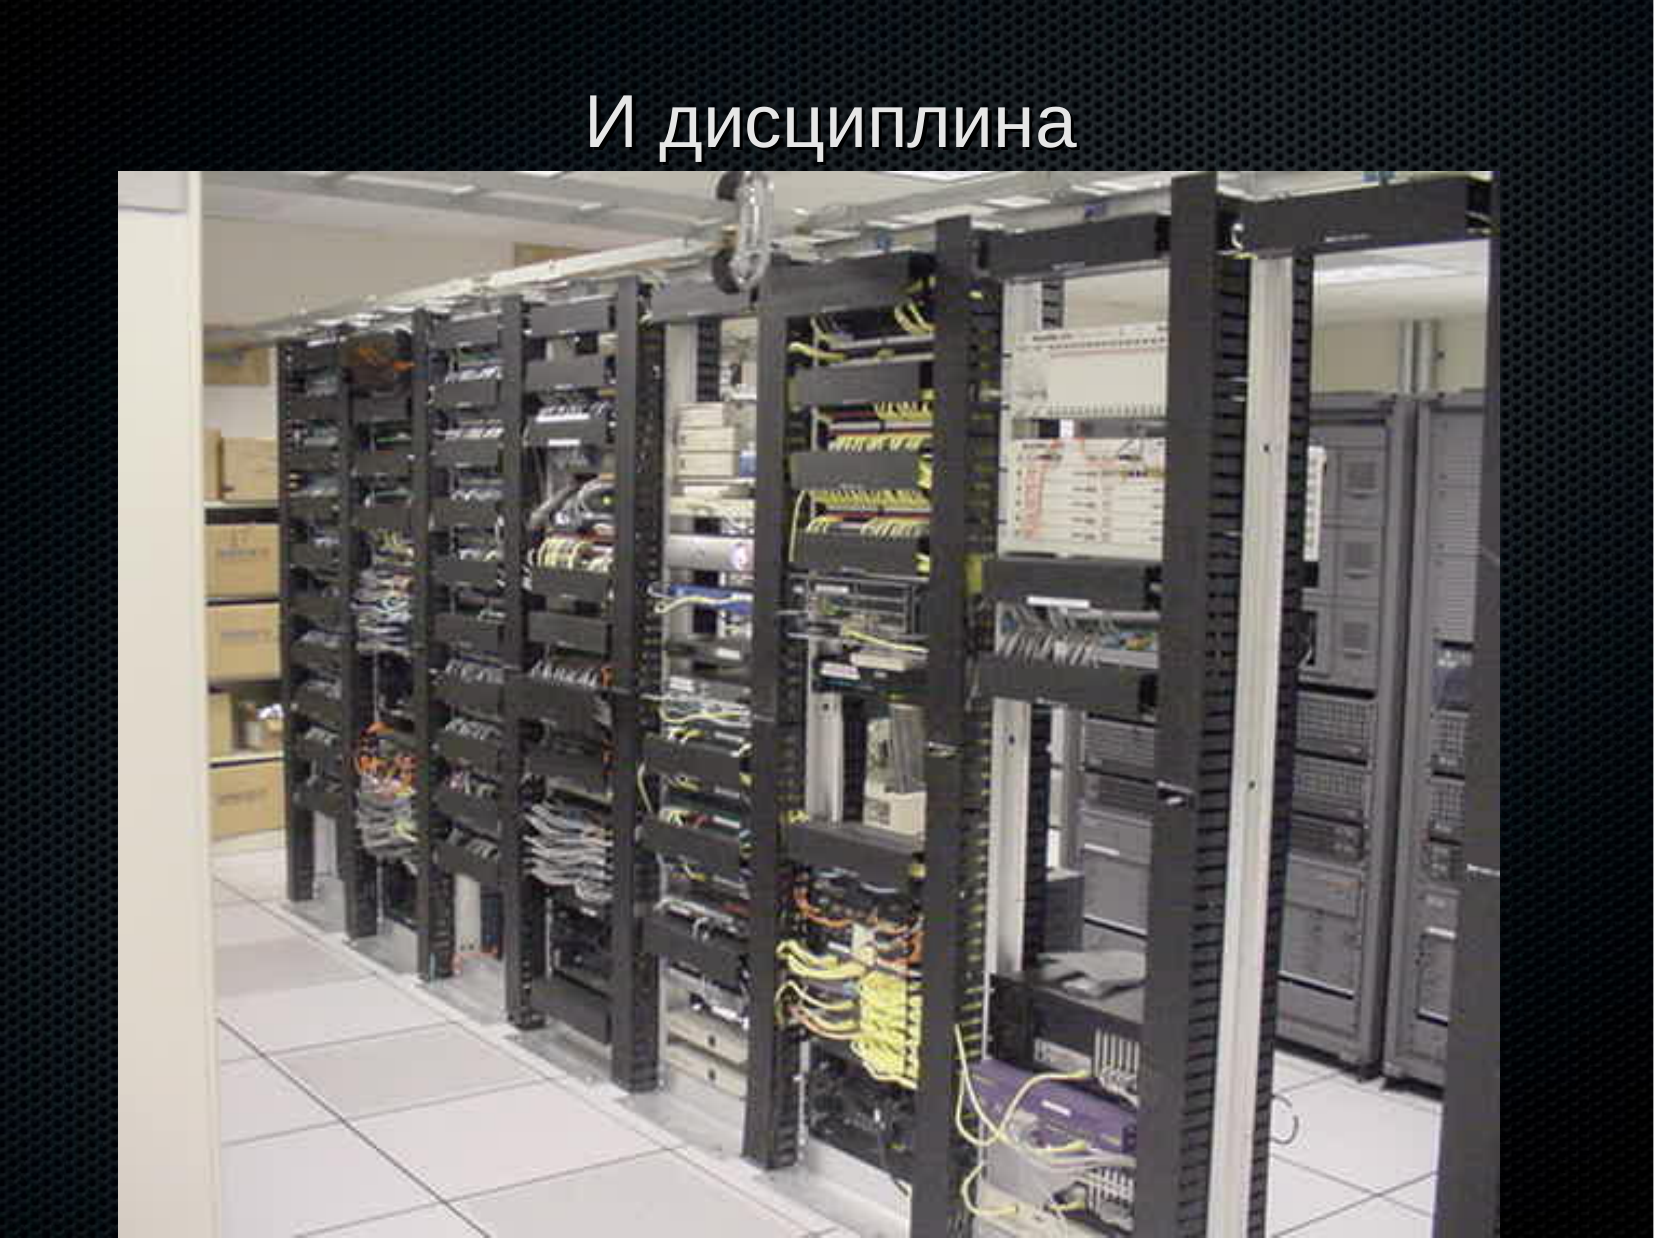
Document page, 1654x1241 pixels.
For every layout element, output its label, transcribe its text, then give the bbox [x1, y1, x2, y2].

picture [0, 0, 1654, 1238]
title И дисциплина [86, 25, 1576, 218]
